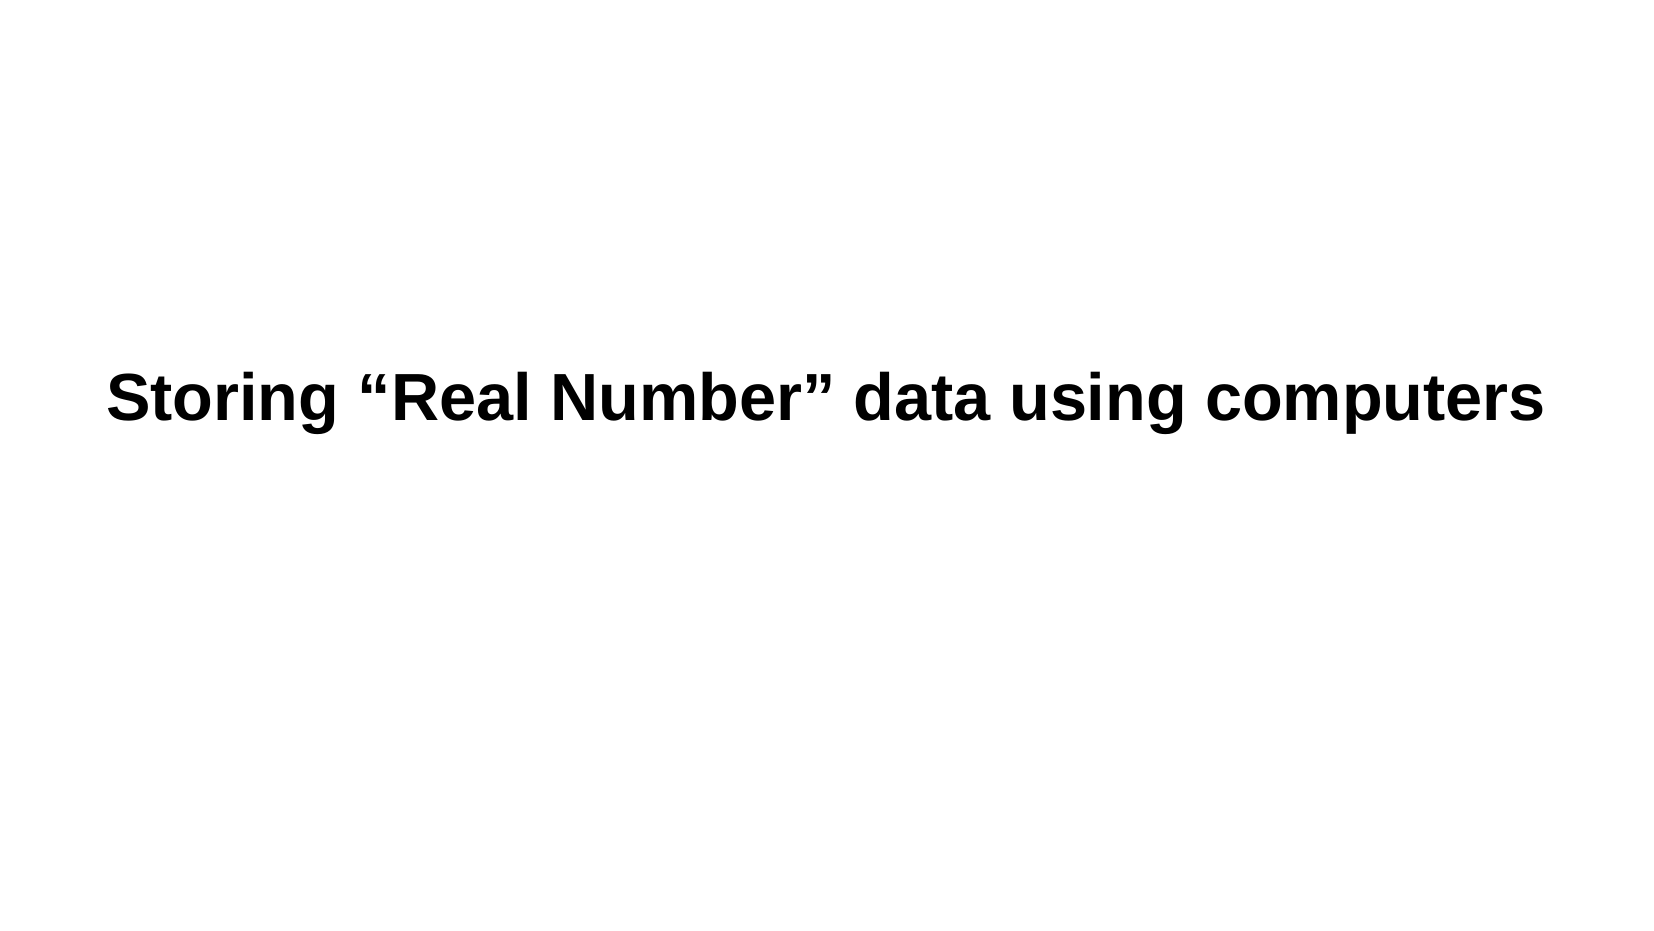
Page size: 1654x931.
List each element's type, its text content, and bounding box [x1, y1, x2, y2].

subtitle Storing “Real Number” data using computers [82, 37, 1571, 757]
